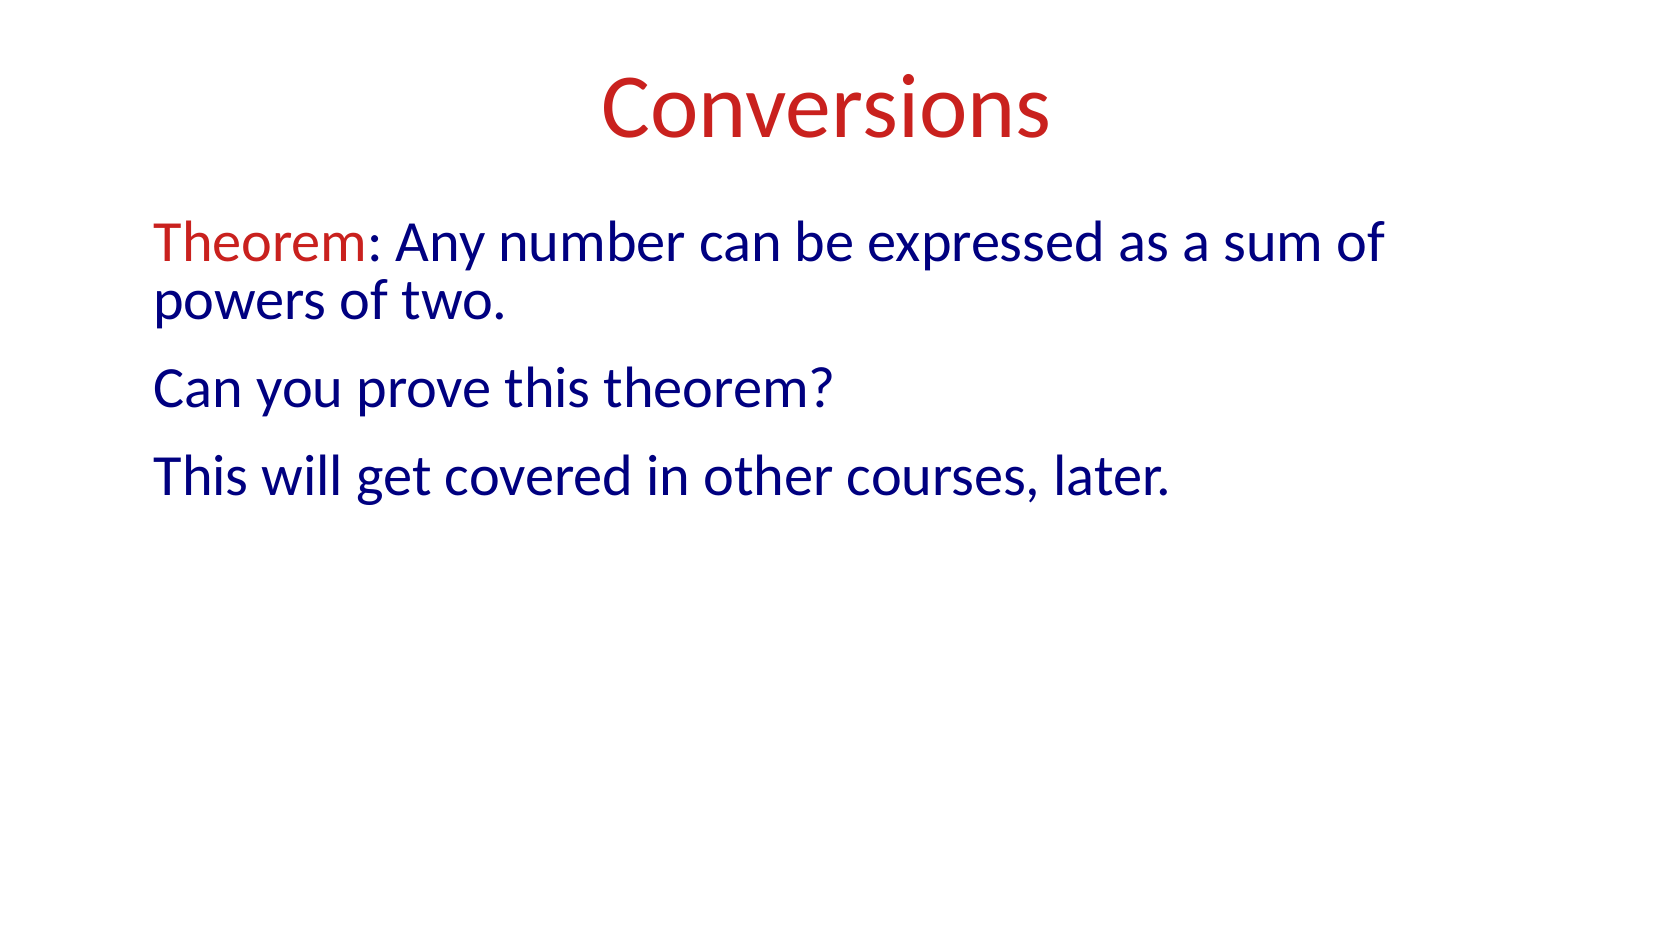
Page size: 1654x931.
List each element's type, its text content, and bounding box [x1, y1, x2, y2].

list Theorem: Any number can be expressed as a sum of powers of two. Can you prove this theorem? This will get covered in other courses, later. [82, 217, 1571, 758]
title Conversions [82, 37, 1571, 193]
